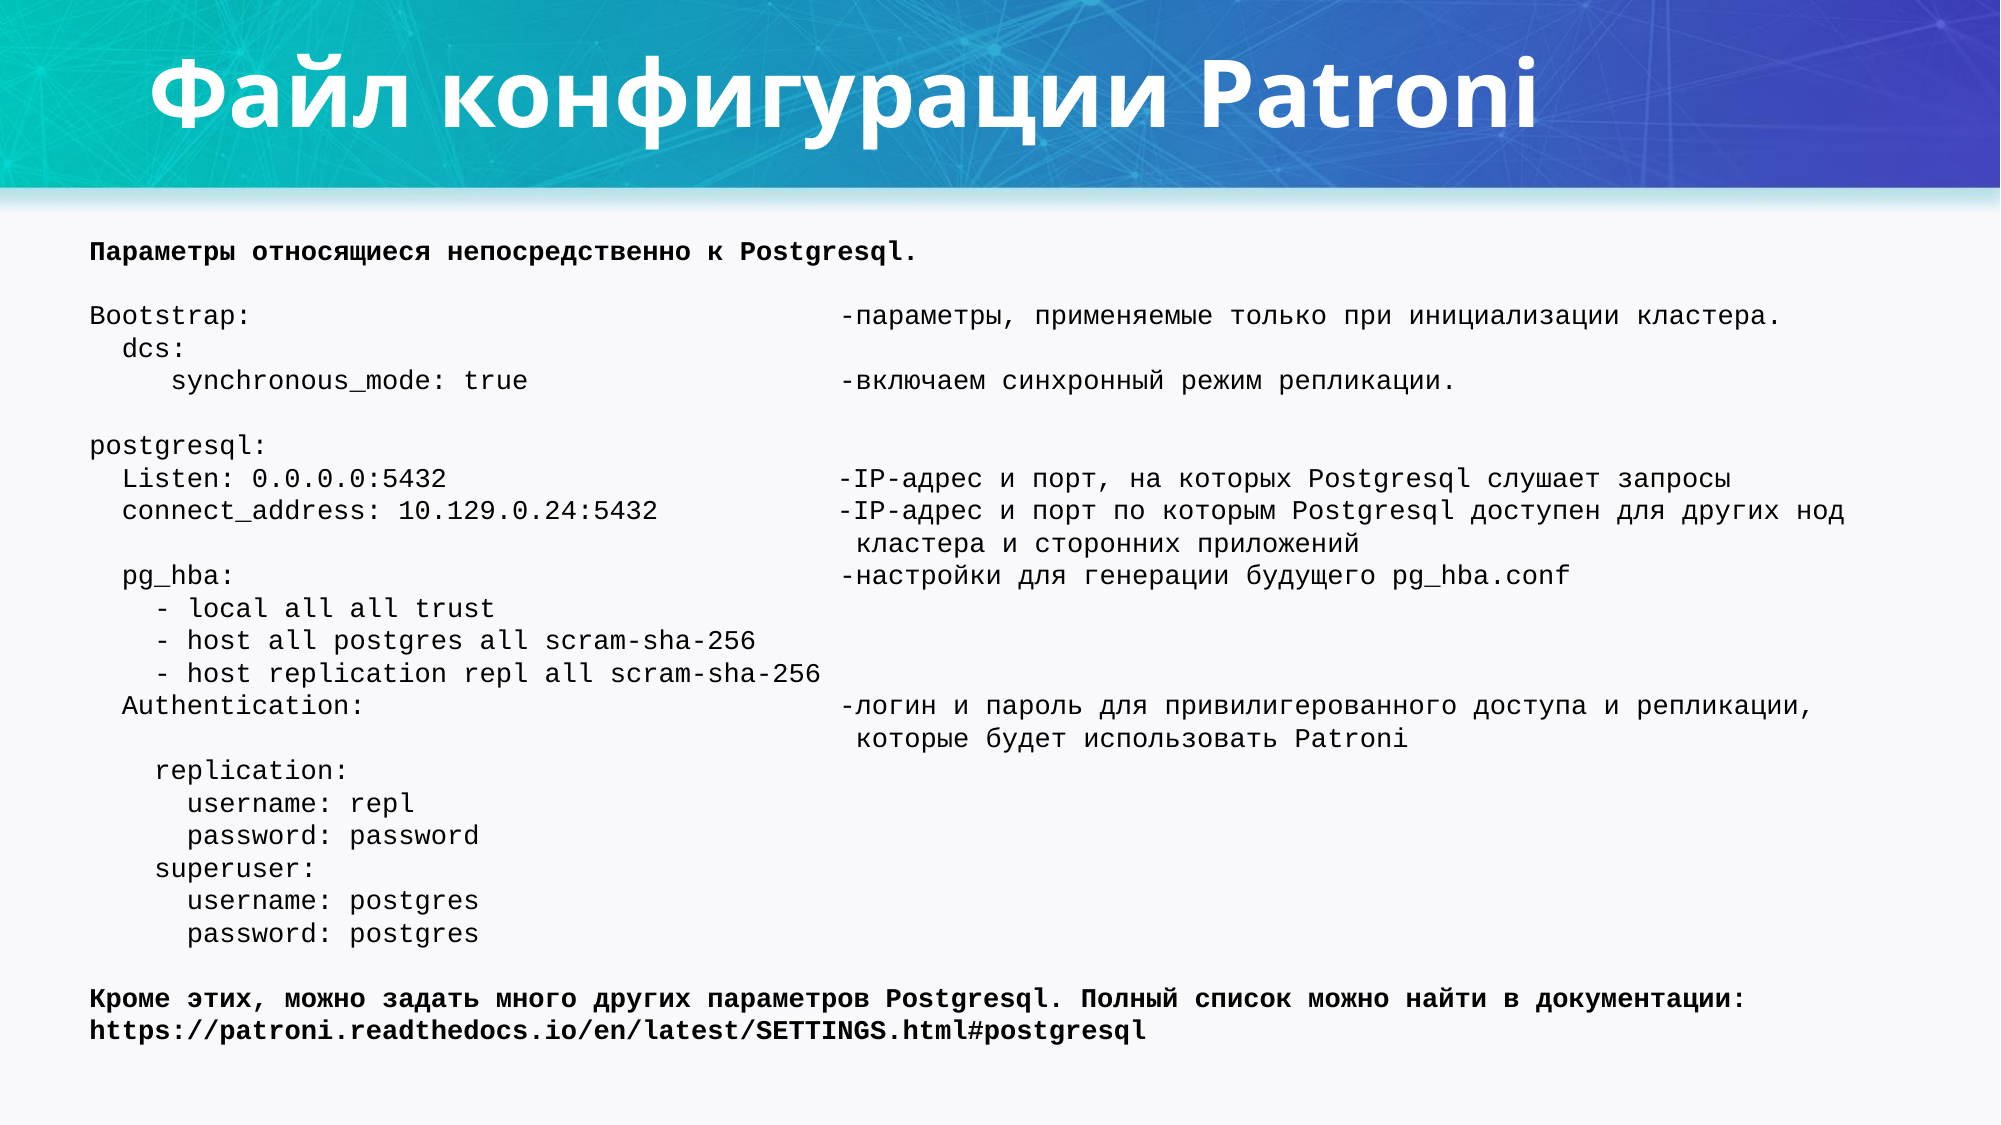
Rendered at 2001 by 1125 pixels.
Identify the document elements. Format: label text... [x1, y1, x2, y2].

picture [0, 0, 2000, 1125]
text_box Параметры относящиеся непосредственно к Postgresql. Bootstrap: -параметры, применяемые только при инициализации кластера. dcs: synchronous_mode: true -включаем синхронный режим репликации. postgresql: Listen: 0.0.0.0:5432 -IP-адрес и порт, на которых Postgresql слушает запросы connect_address: 10.129.0.24:5432 -IP-адрес и порт по которым Postgresql доступен для других нод кластера и сторонних приложений pg_hba: -настройки для генерации будущего pg_hba.conf - local all all trust - host all postgres all scram-sha-256 - host replication repl all scram-sha-256 Authentication: -логин и пароль для привилигерованного доступа и репликации, которые будет использовать Patroni replication: username: repl password: password superuser: username: postgres password: postgres Кроме этих, можно задать много других параметров Postgresql. Полный список можно найти в документации: https://patroni.readthedocs.io/en/latest/SETTINGS.html#postgresql [74, 217, 1913, 1093]
text_box Файл конфигурации Patroni [133, 31, 1779, 163]
